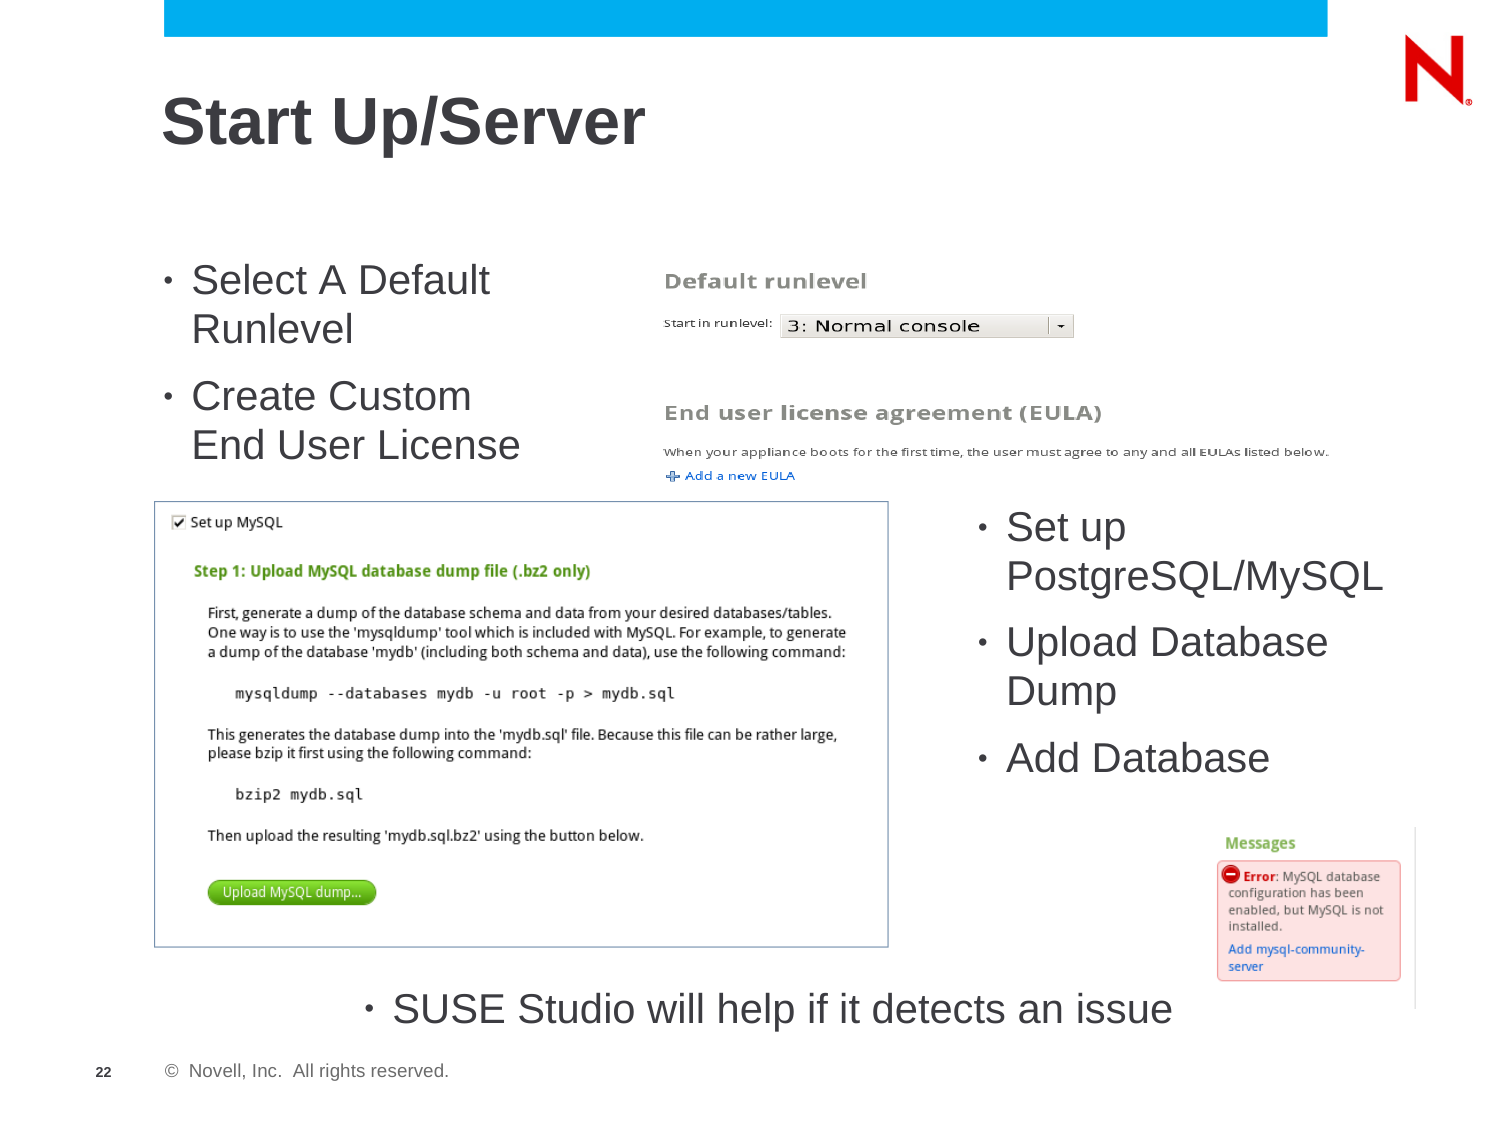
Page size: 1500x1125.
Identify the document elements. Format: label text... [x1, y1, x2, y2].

title Start Up/Server [161, 41, 1383, 205]
picture [1201, 852, 1417, 1009]
list SUSE Studio will help if it detects an issue [364, 983, 1228, 1096]
list Select A Default Runlevel Create Custom End User License [163, 254, 629, 491]
picture [1403, 32, 1473, 107]
picture [154, 267, 1366, 950]
list Set up PostgreSQL/MySQL Upload Database Dump Add Database [978, 501, 1444, 852]
